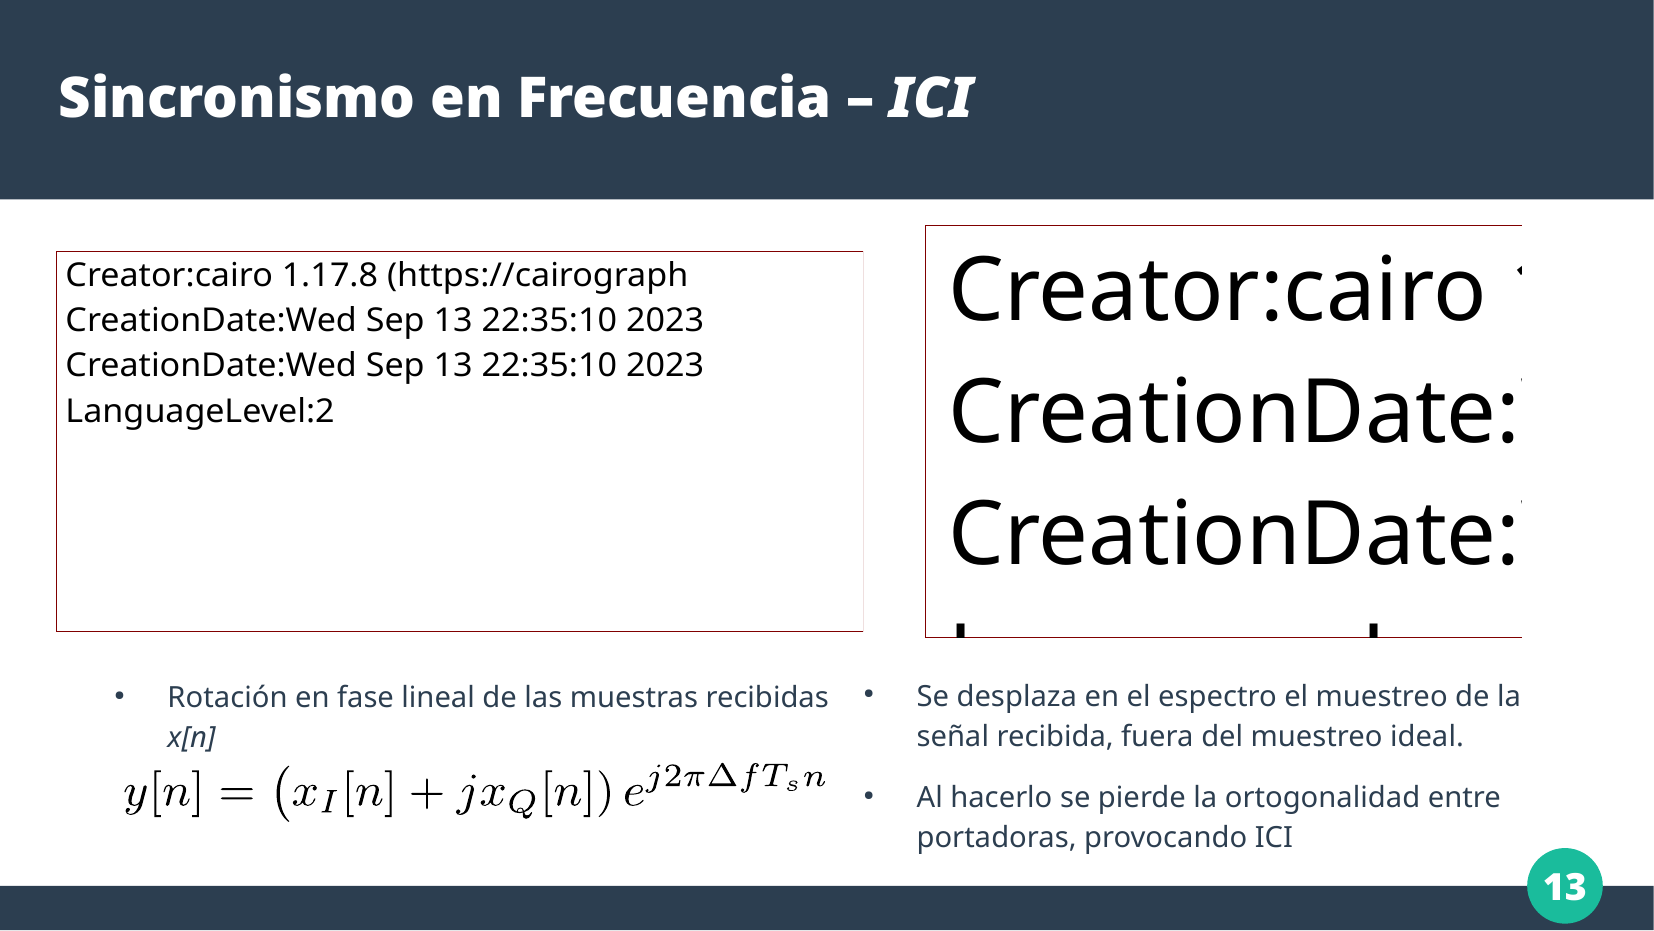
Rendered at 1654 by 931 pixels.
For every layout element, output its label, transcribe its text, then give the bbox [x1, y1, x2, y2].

list Se desplaza en el espectro el muestreo de la señal recibida, fuera del muestreo ideal. Al hacerlo se pierde la ortogonalidad entre portadoras, provocando ICI [845, 675, 1596, 864]
picture [54, 249, 864, 632]
list Rotación en fase lineal de las muestras recibidas x[n] [96, 676, 845, 822]
title Sincronismo en Frecuencia – ICI [59, 37, 1595, 155]
text_box [124, 762, 826, 822]
picture [919, 219, 1522, 638]
